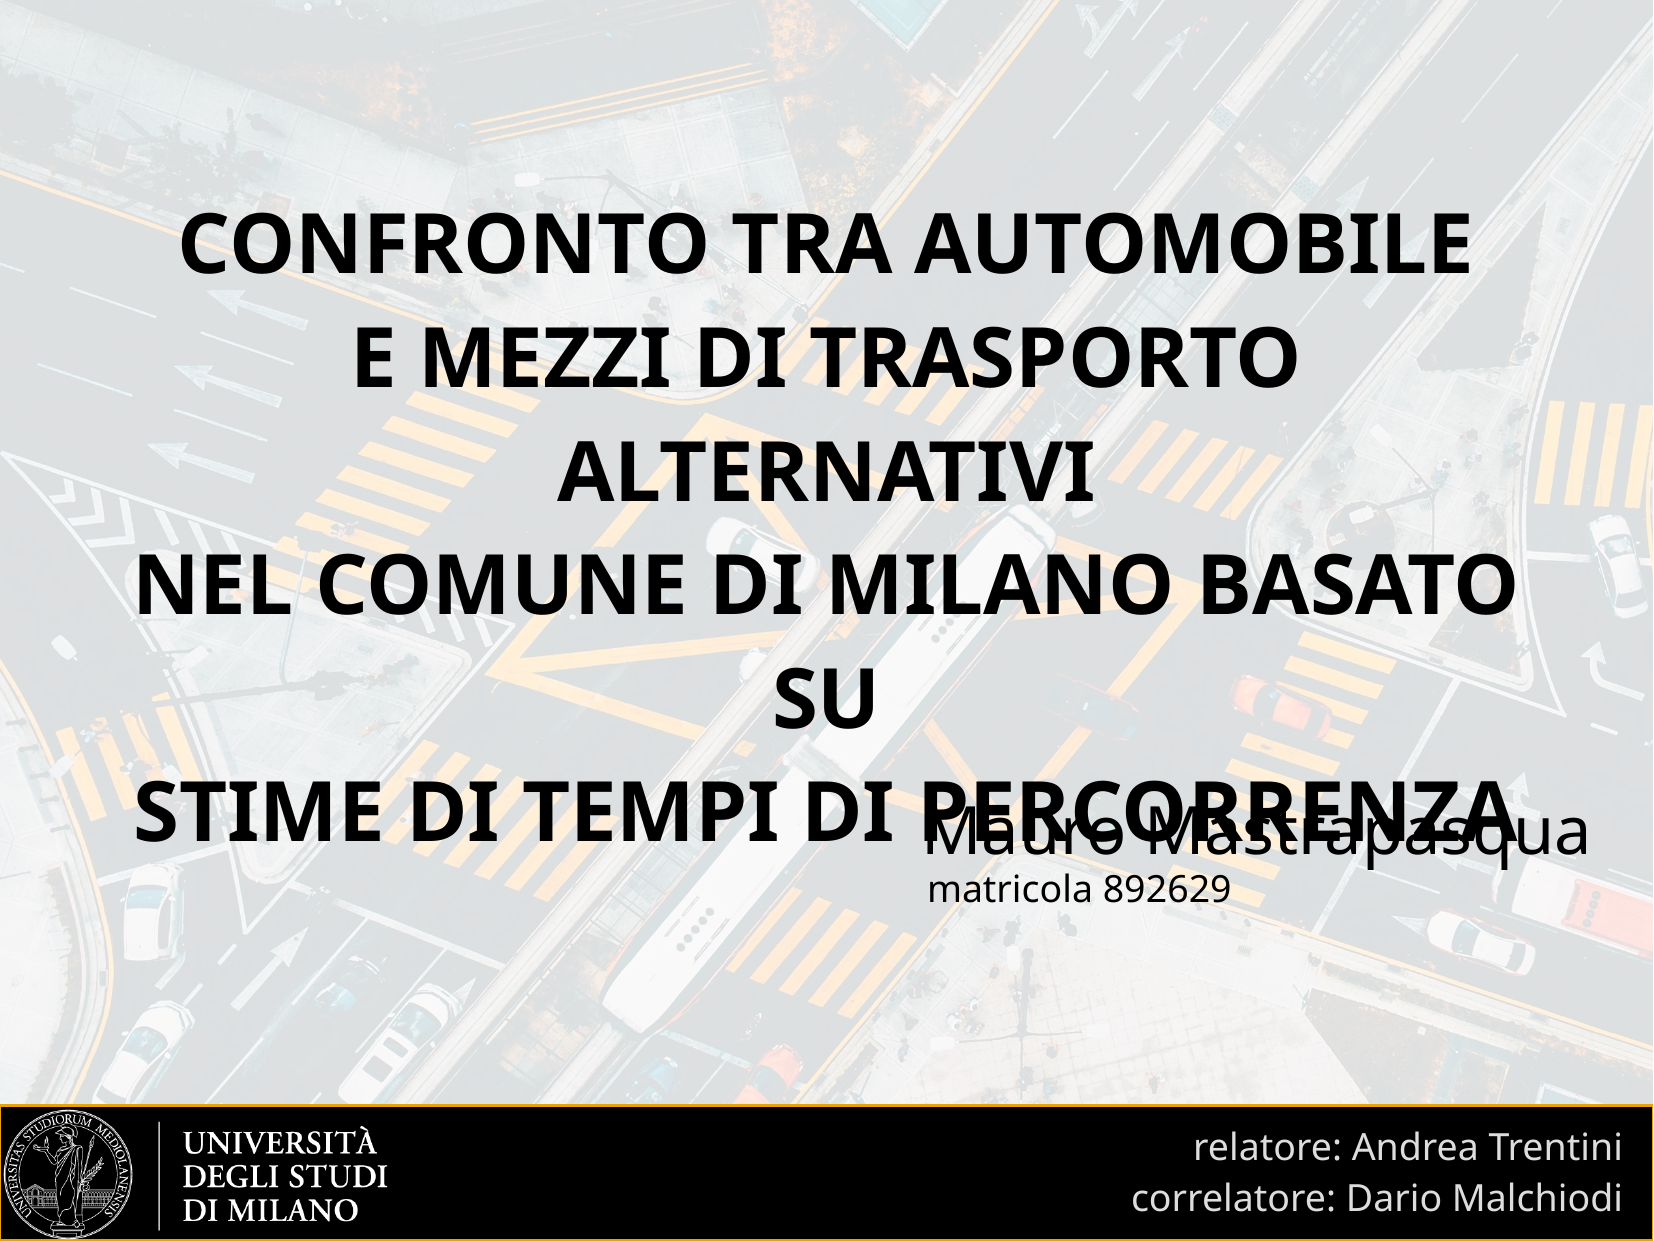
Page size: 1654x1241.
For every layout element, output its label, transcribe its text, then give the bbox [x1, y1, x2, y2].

text_box CONFRONTO TRA AUTOMOBILE E MEZZI DI TRASPORTO ALTERNATIVI NEL COMUNE DI MILANO BASATO SU STIME DI TEMPI DI PERCORRENZA [106, 177, 1547, 646]
text_box relatore: Andrea Trentini correlatore: Dario Malchiodi [1008, 1113, 1639, 1228]
text_box [0, 1105, 1653, 1241]
picture [0, 1106, 391, 1241]
text_box matricola 892629 [912, 855, 1288, 920]
text_box Mauro Mastrapasqua [906, 775, 1642, 879]
